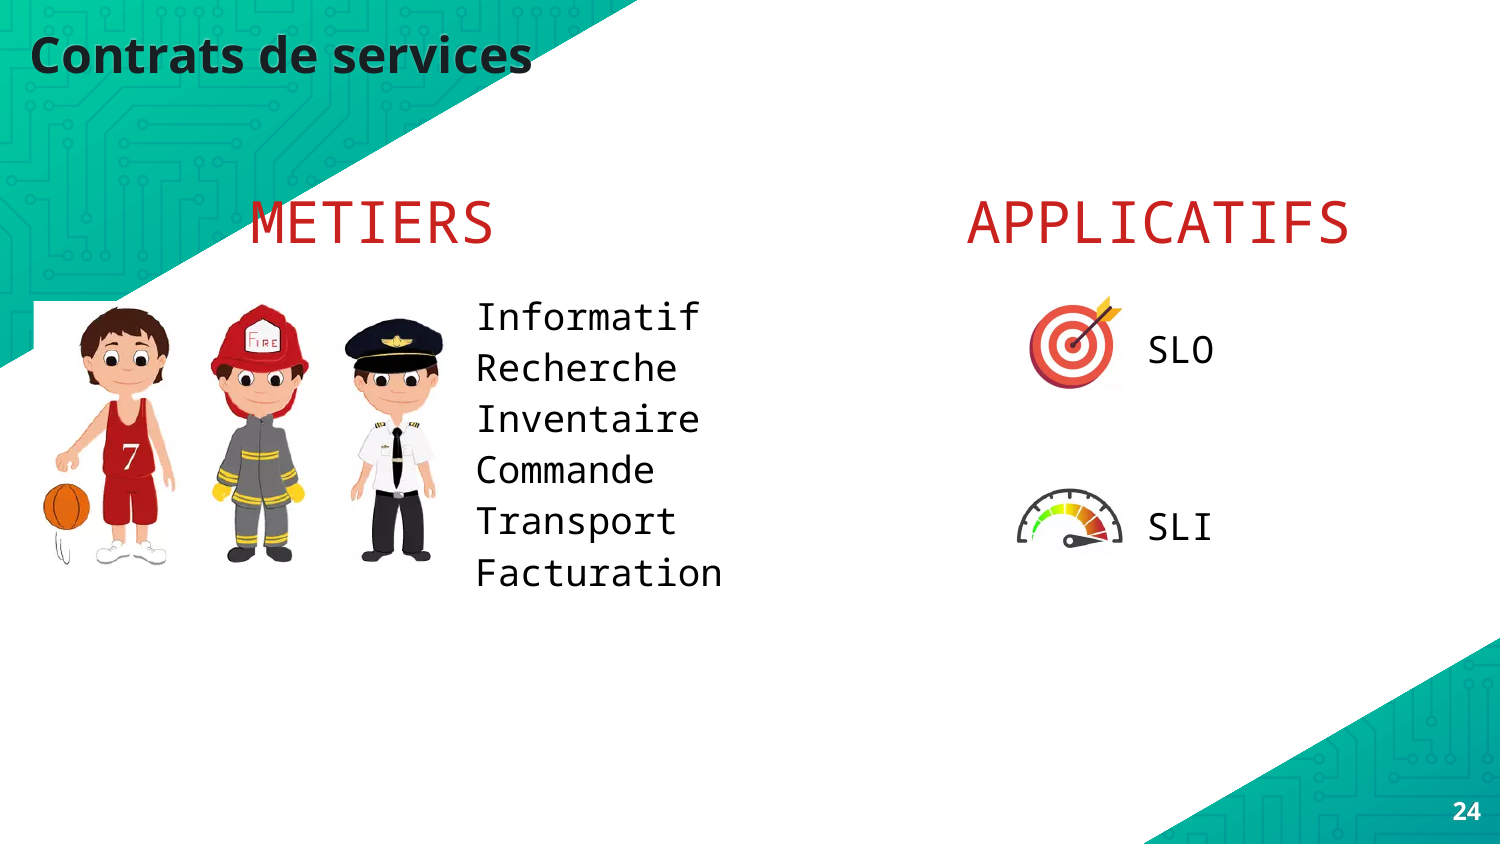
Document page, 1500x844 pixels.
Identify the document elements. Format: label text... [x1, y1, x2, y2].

text_box SLO [1131, 315, 1345, 373]
text_box METIERS [95, 173, 651, 254]
text_box SLI [1131, 493, 1345, 551]
title Contrats de services [29, 30, 1249, 89]
picture [1015, 484, 1125, 556]
picture [33, 301, 447, 573]
text_box Informatif Recherche Inventaire Commande Transport Facturation [460, 283, 971, 552]
picture [1027, 295, 1123, 390]
slide_number <numéro> [1391, 779, 1482, 844]
text_box APPLICATIFS [880, 173, 1436, 254]
